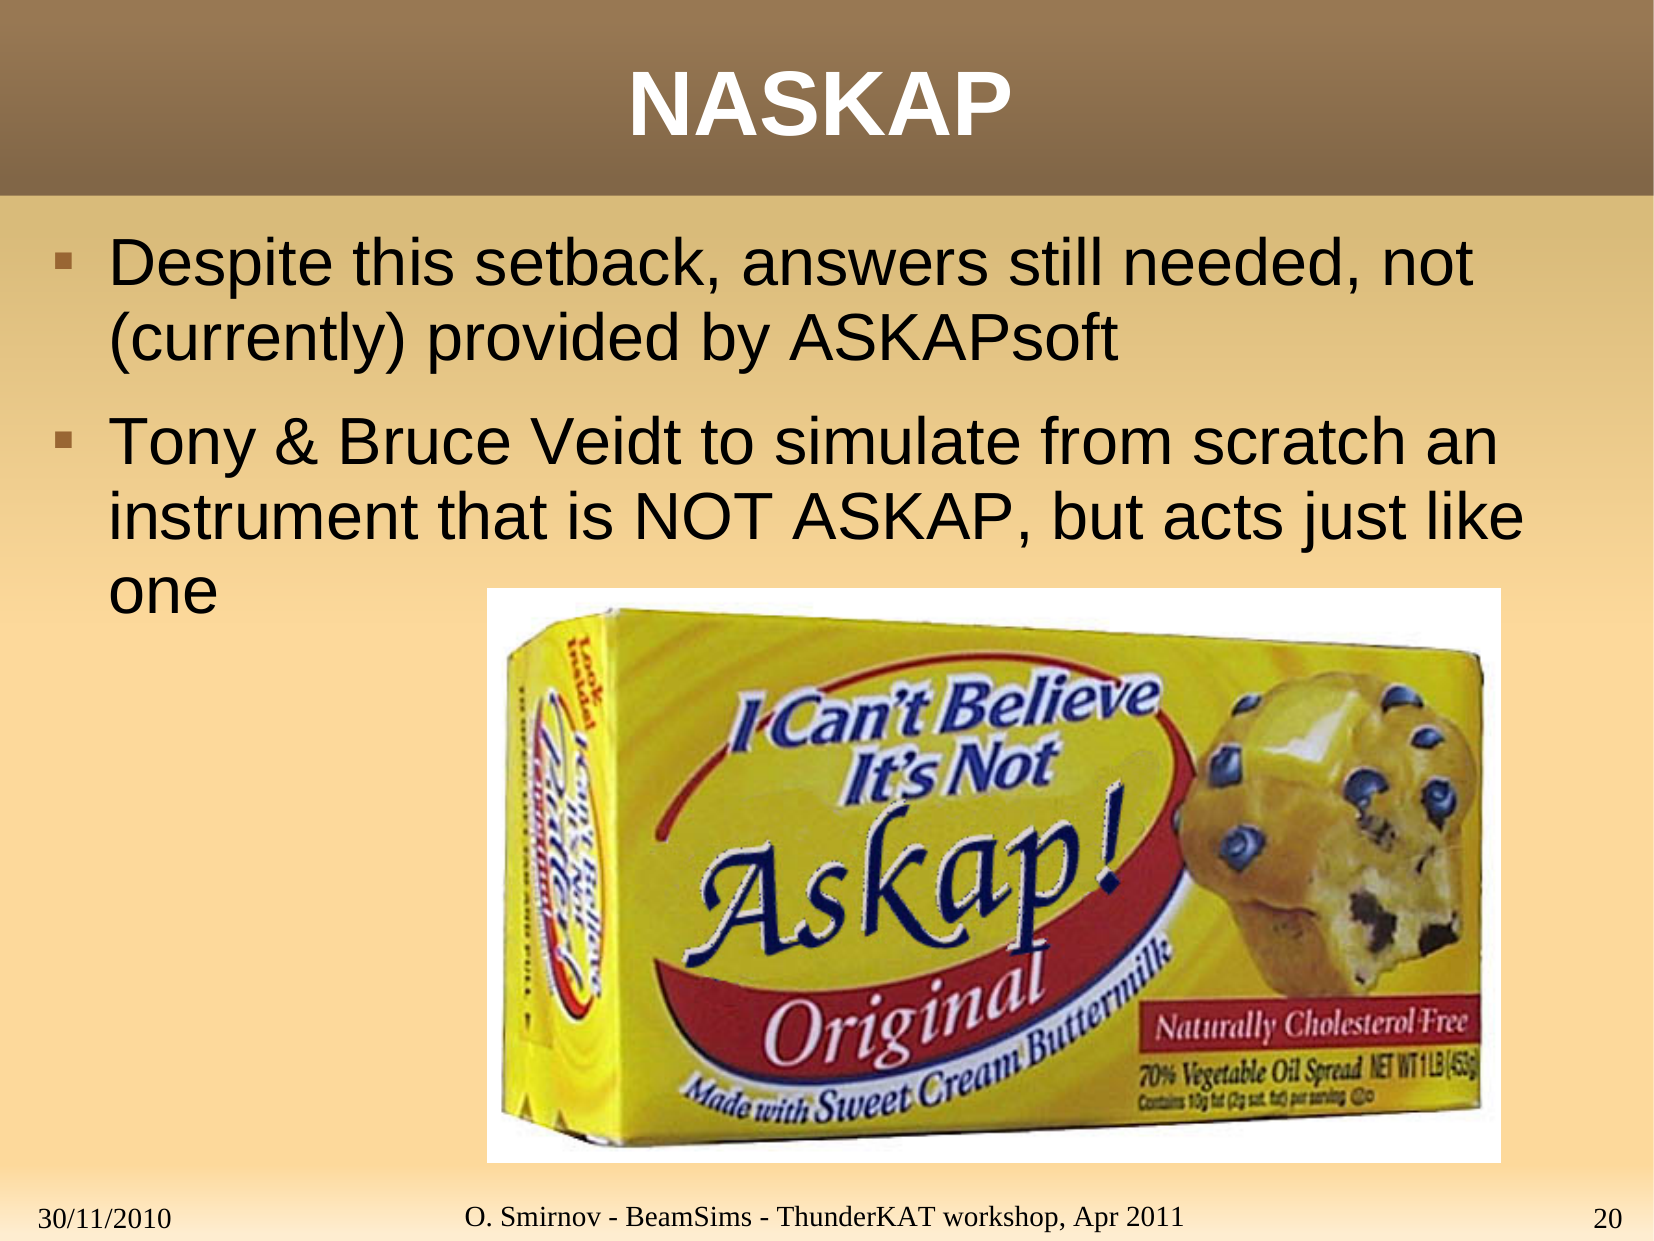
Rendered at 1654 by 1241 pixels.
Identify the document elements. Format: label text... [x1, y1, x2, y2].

title NASKAP [76, 7, 1565, 200]
picture [0, 0, 1654, 1241]
list Despite this setback, answers still needed, not (currently) provided by ASKAPsoft Tony & Bruce Veidt to simulate from scratch an instrument that is NOT ASKAP, but acts just like one [37, 225, 1576, 1029]
